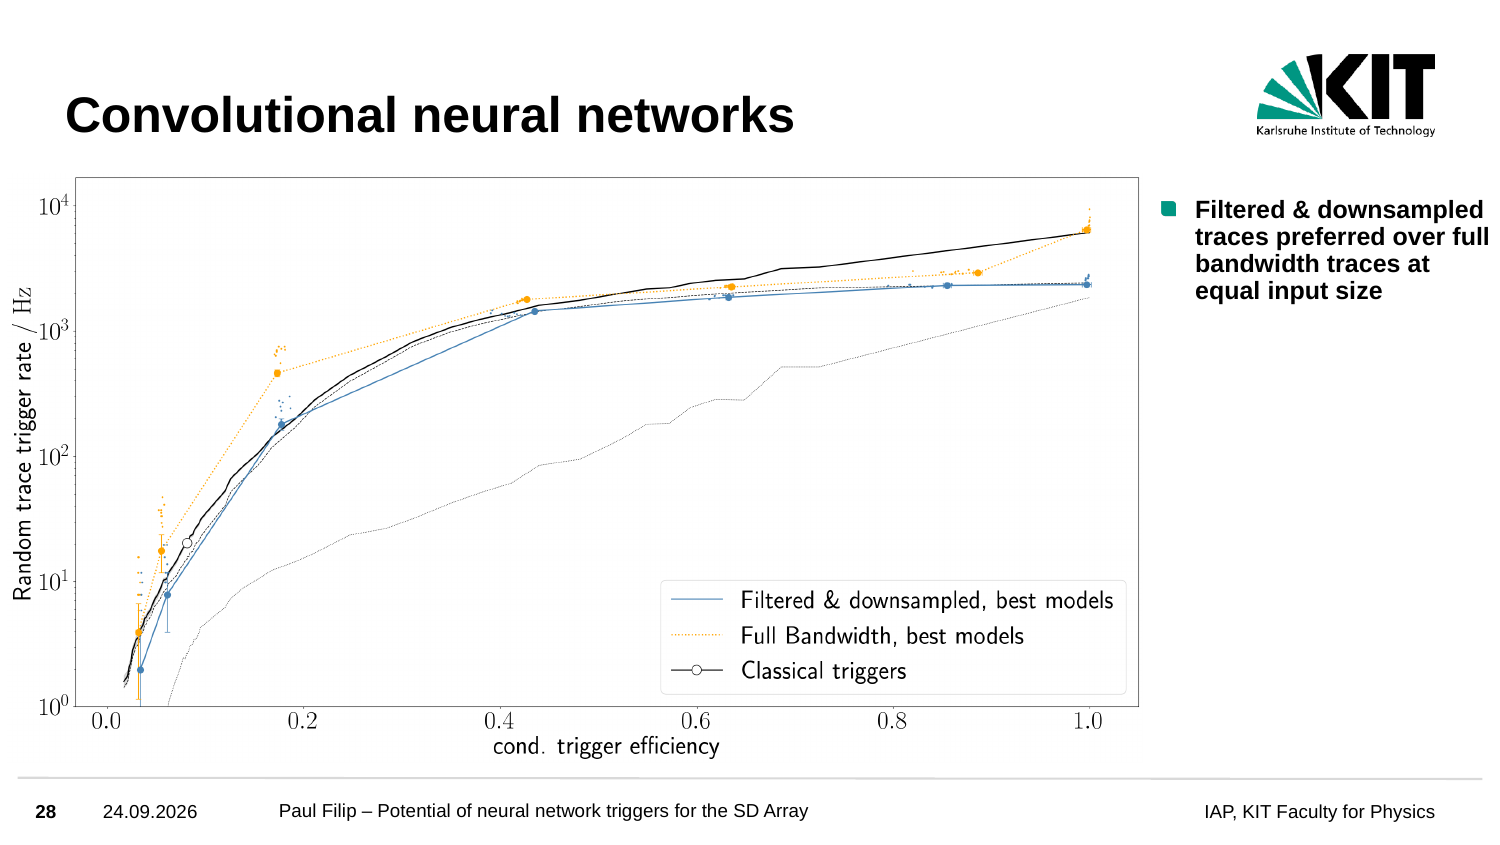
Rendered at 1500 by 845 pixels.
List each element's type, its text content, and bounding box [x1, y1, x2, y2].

picture [1257, 54, 1435, 137]
picture [1161, 201, 1176, 218]
text_box Filtered & downsampled traces preferred over full bandwidth traces at equal input size [1117, 197, 1492, 763]
picture [7, 173, 1143, 763]
title Convolutional neural networks [64, 48, 1192, 144]
